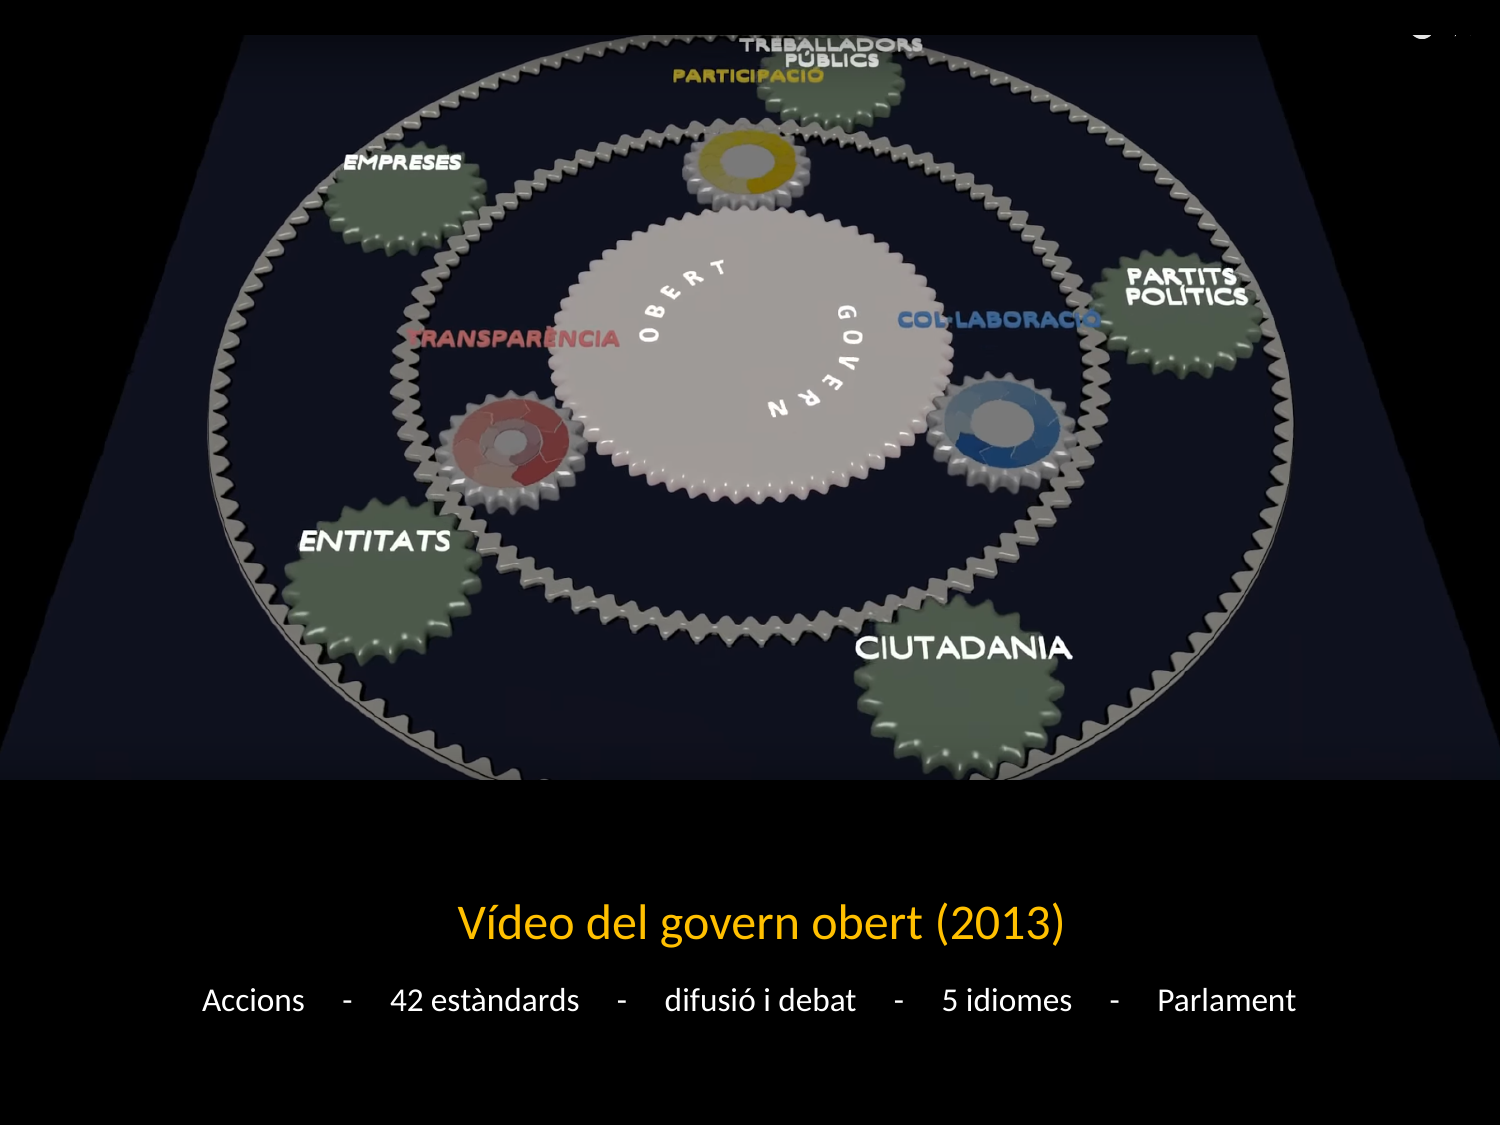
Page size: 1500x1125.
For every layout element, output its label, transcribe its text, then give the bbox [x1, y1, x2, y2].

text_box Vídeo del govern obert (2013) [442, 881, 1081, 957]
text_box Accions - 42 estàndards - difusió i debat - 5 idiomes - Parlament [0, 978, 1500, 1046]
picture [0, 35, 1500, 780]
